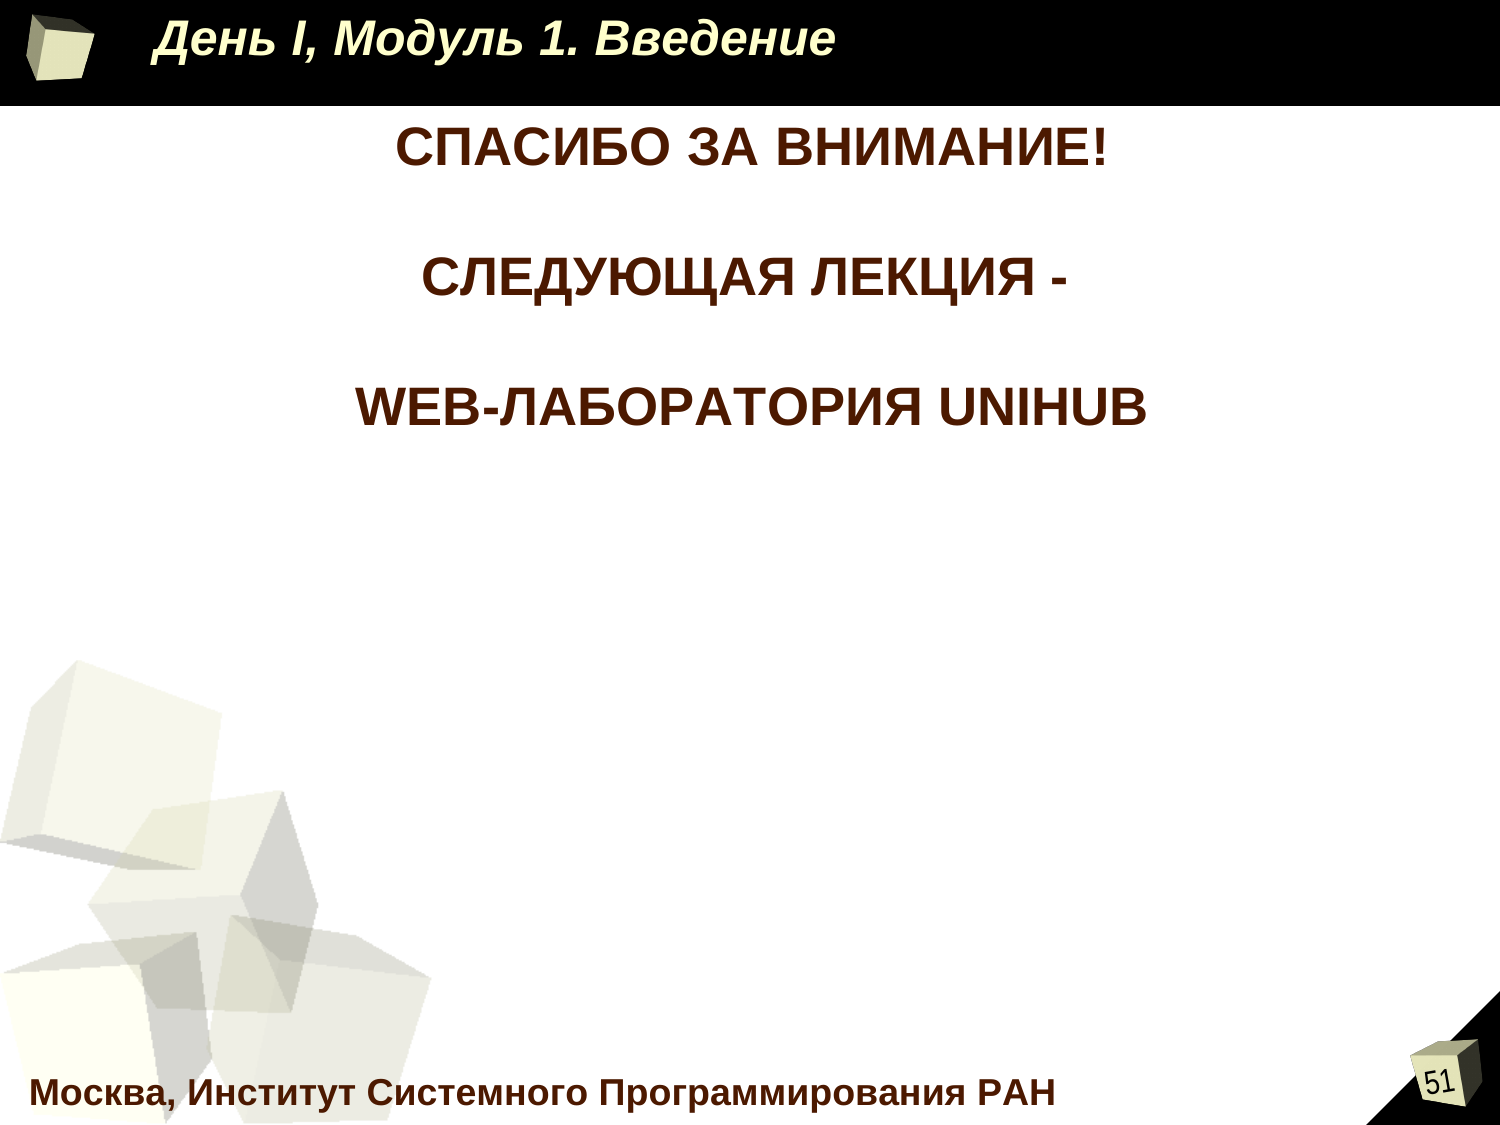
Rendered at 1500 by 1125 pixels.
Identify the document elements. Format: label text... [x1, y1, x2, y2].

picture [423, 1088, 433, 1102]
picture [0, 659, 433, 1125]
text_box СПАСИБО ЗА ВНИМАНИЕ! СЛЕДУЮЩАЯ ЛЕКЦИЯ - WEB-ЛАБОРАТОРИЯ UNIHUB [5, 104, 1500, 444]
